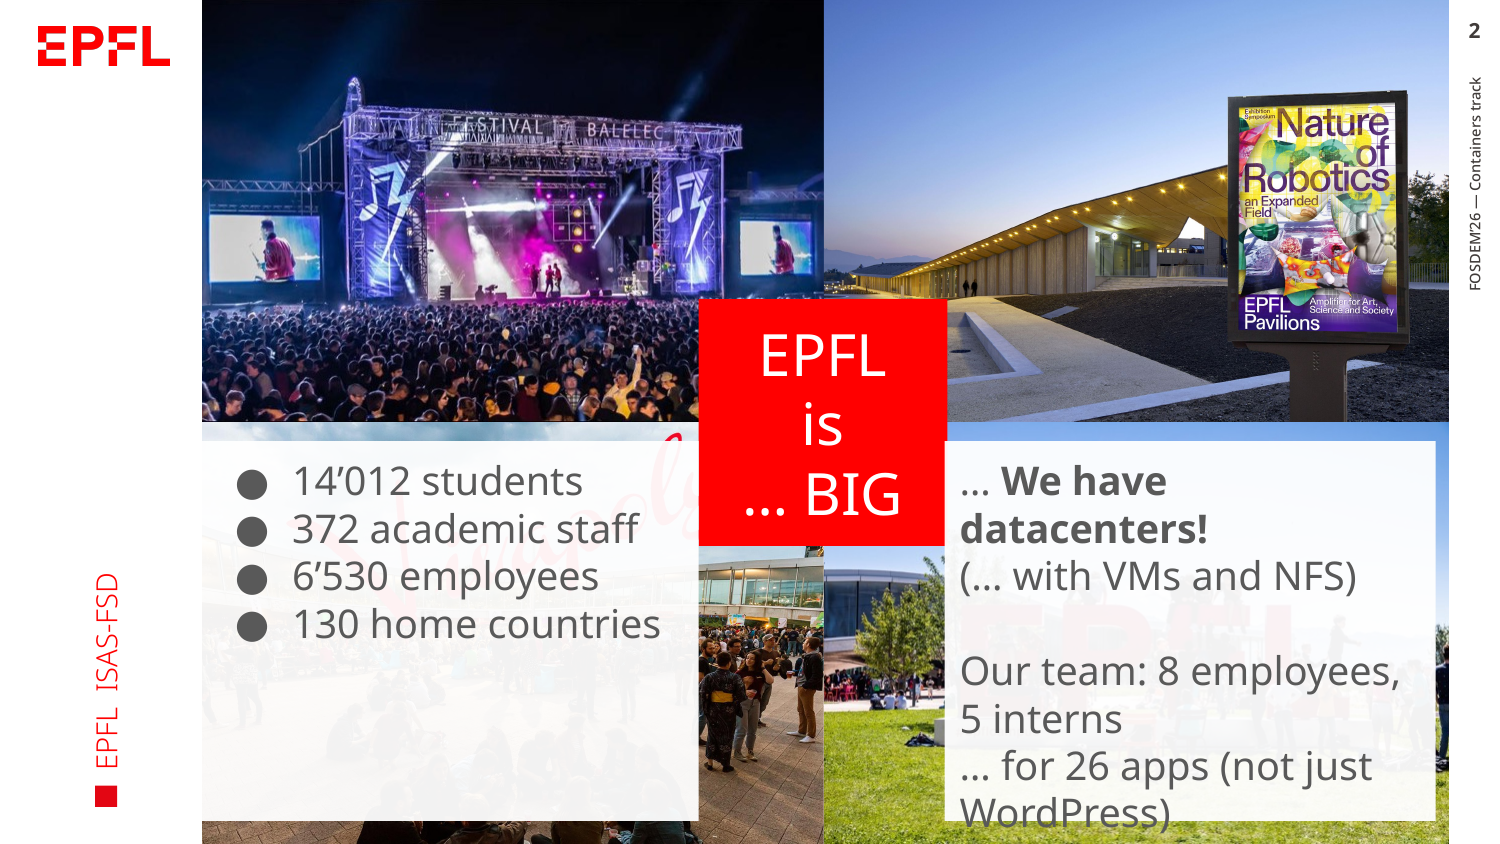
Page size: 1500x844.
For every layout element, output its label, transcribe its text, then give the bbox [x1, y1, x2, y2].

slide_number <number> [1449, 0, 1496, 65]
picture [1041, 821, 1051, 825]
picture [202, 0, 1449, 844]
picture [38, 26, 170, 66]
title EPFL is … BIG [698, 299, 948, 546]
text_box 14’012 students 372 academic staff 6’530 employees 130 home countries [202, 441, 699, 821]
text_box … We have datacenters! (… with VMs and NFS) Our team: 8 employees, 5 interns … for 26 apps (not just WordPress) [944, 441, 1436, 821]
